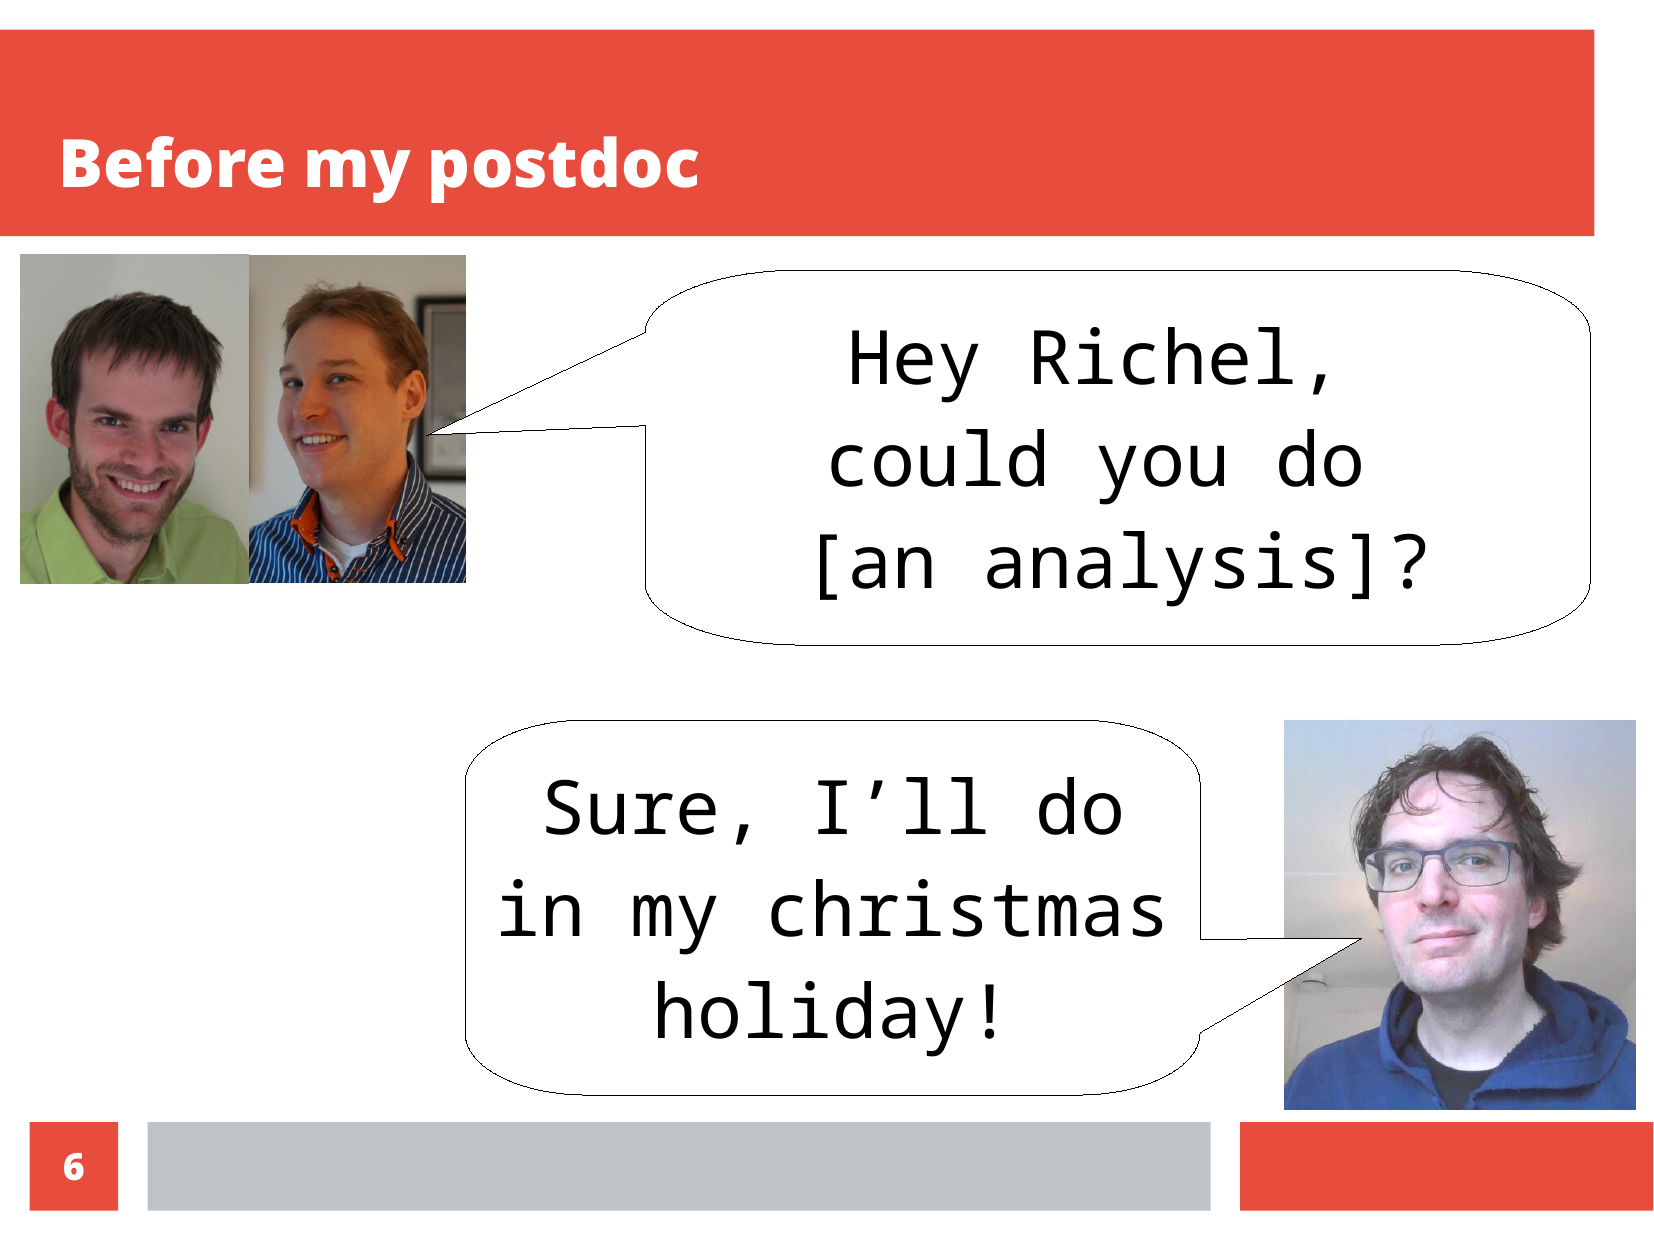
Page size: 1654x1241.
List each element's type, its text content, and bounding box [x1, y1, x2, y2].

text_box Hey Richel, could you do [an analysis]? [426, 270, 1591, 646]
picture [1284, 719, 1636, 1111]
text_box Sure, I’ll do in my christmas holiday! [465, 720, 1362, 1096]
title Before my postdoc [59, 59, 1595, 207]
picture [20, 254, 466, 584]
